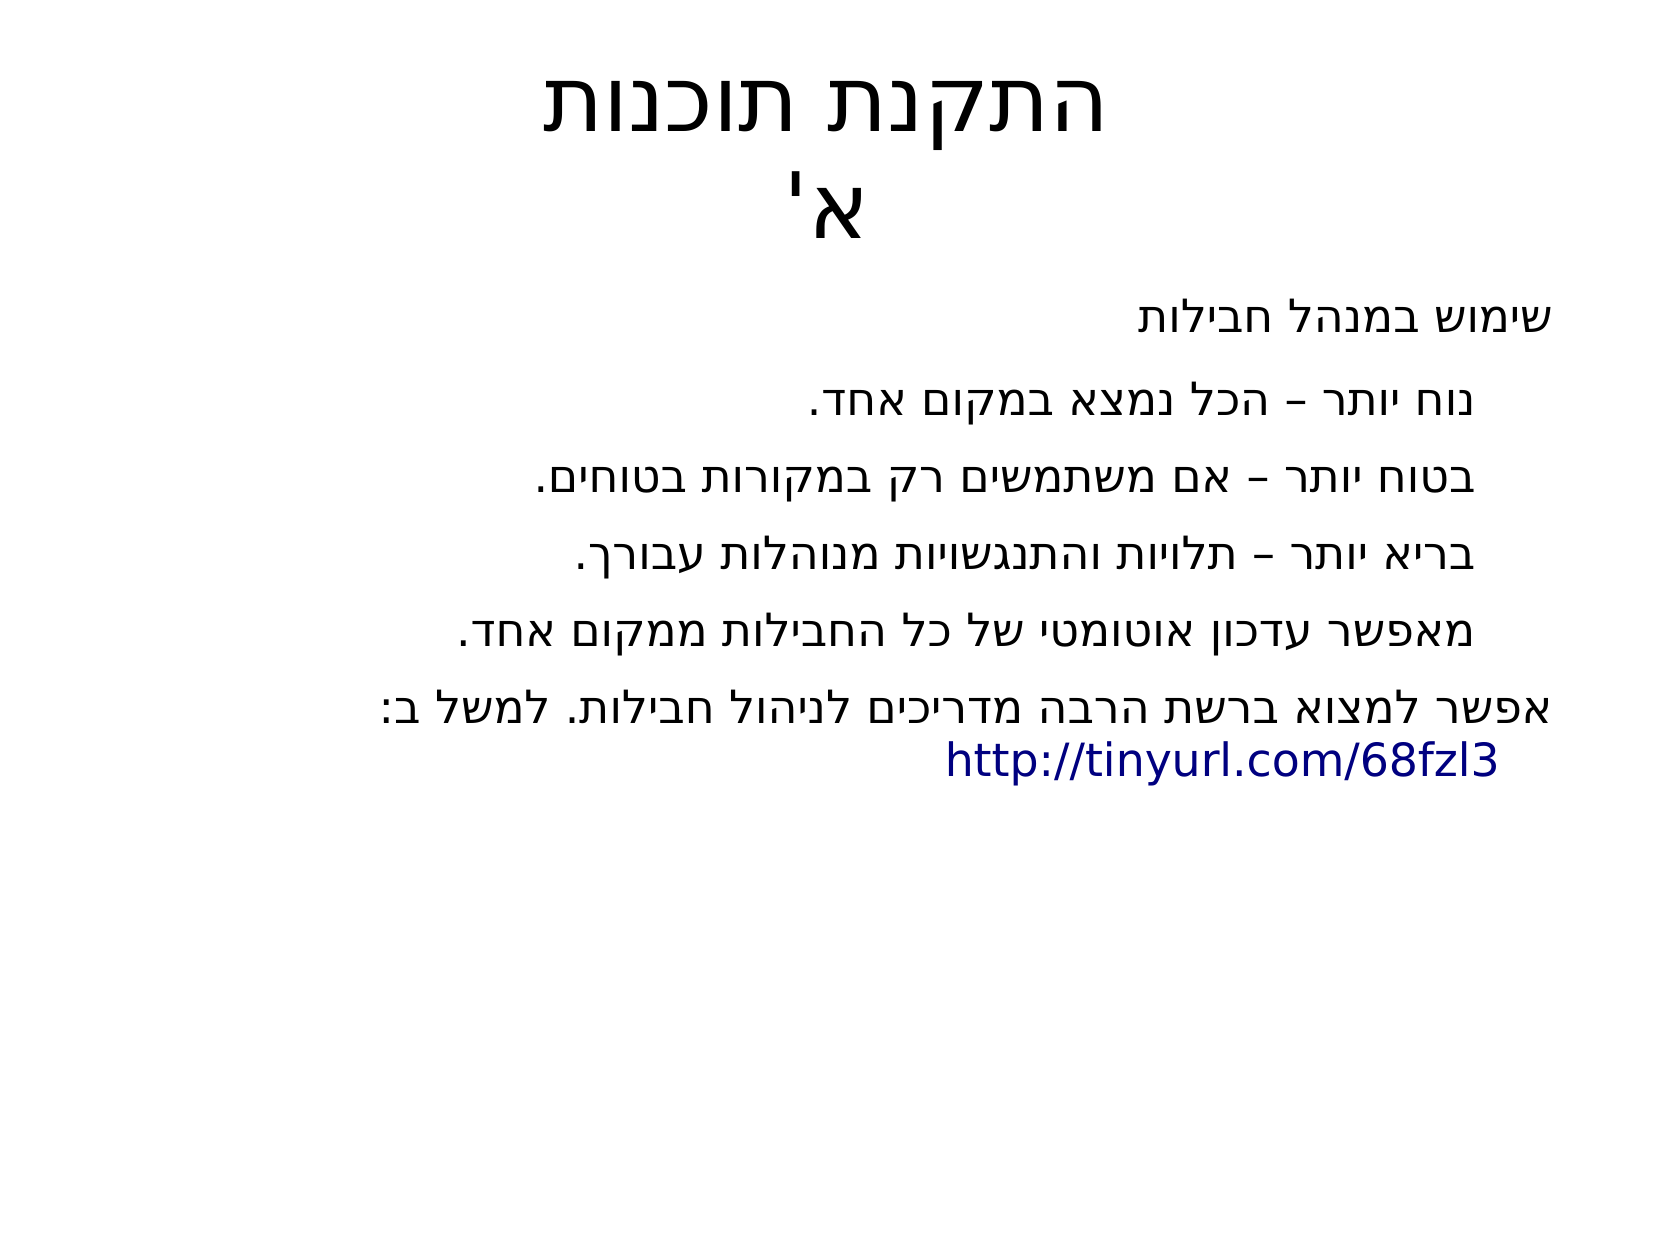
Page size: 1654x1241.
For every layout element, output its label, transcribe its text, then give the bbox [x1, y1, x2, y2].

title התקנת תוכנות א' [82, 41, 1571, 265]
list שימוש במנהל חבילות נוח יותר – הכל נמצא במקום אחד. בטוח יותר – אם משתמשים רק במקורות בטוחים. בריא יותר – תלויות והתנגשויות מנוהלות עבורך. מאפשר עדכון אוטומטי של כל החבילות ממקום אחד. אפשר למצוא ברשת הרבה מדריכים לניהול חבילות. למשל ב: http://tinyurl.com/68fzl3 [82, 290, 1571, 1094]
